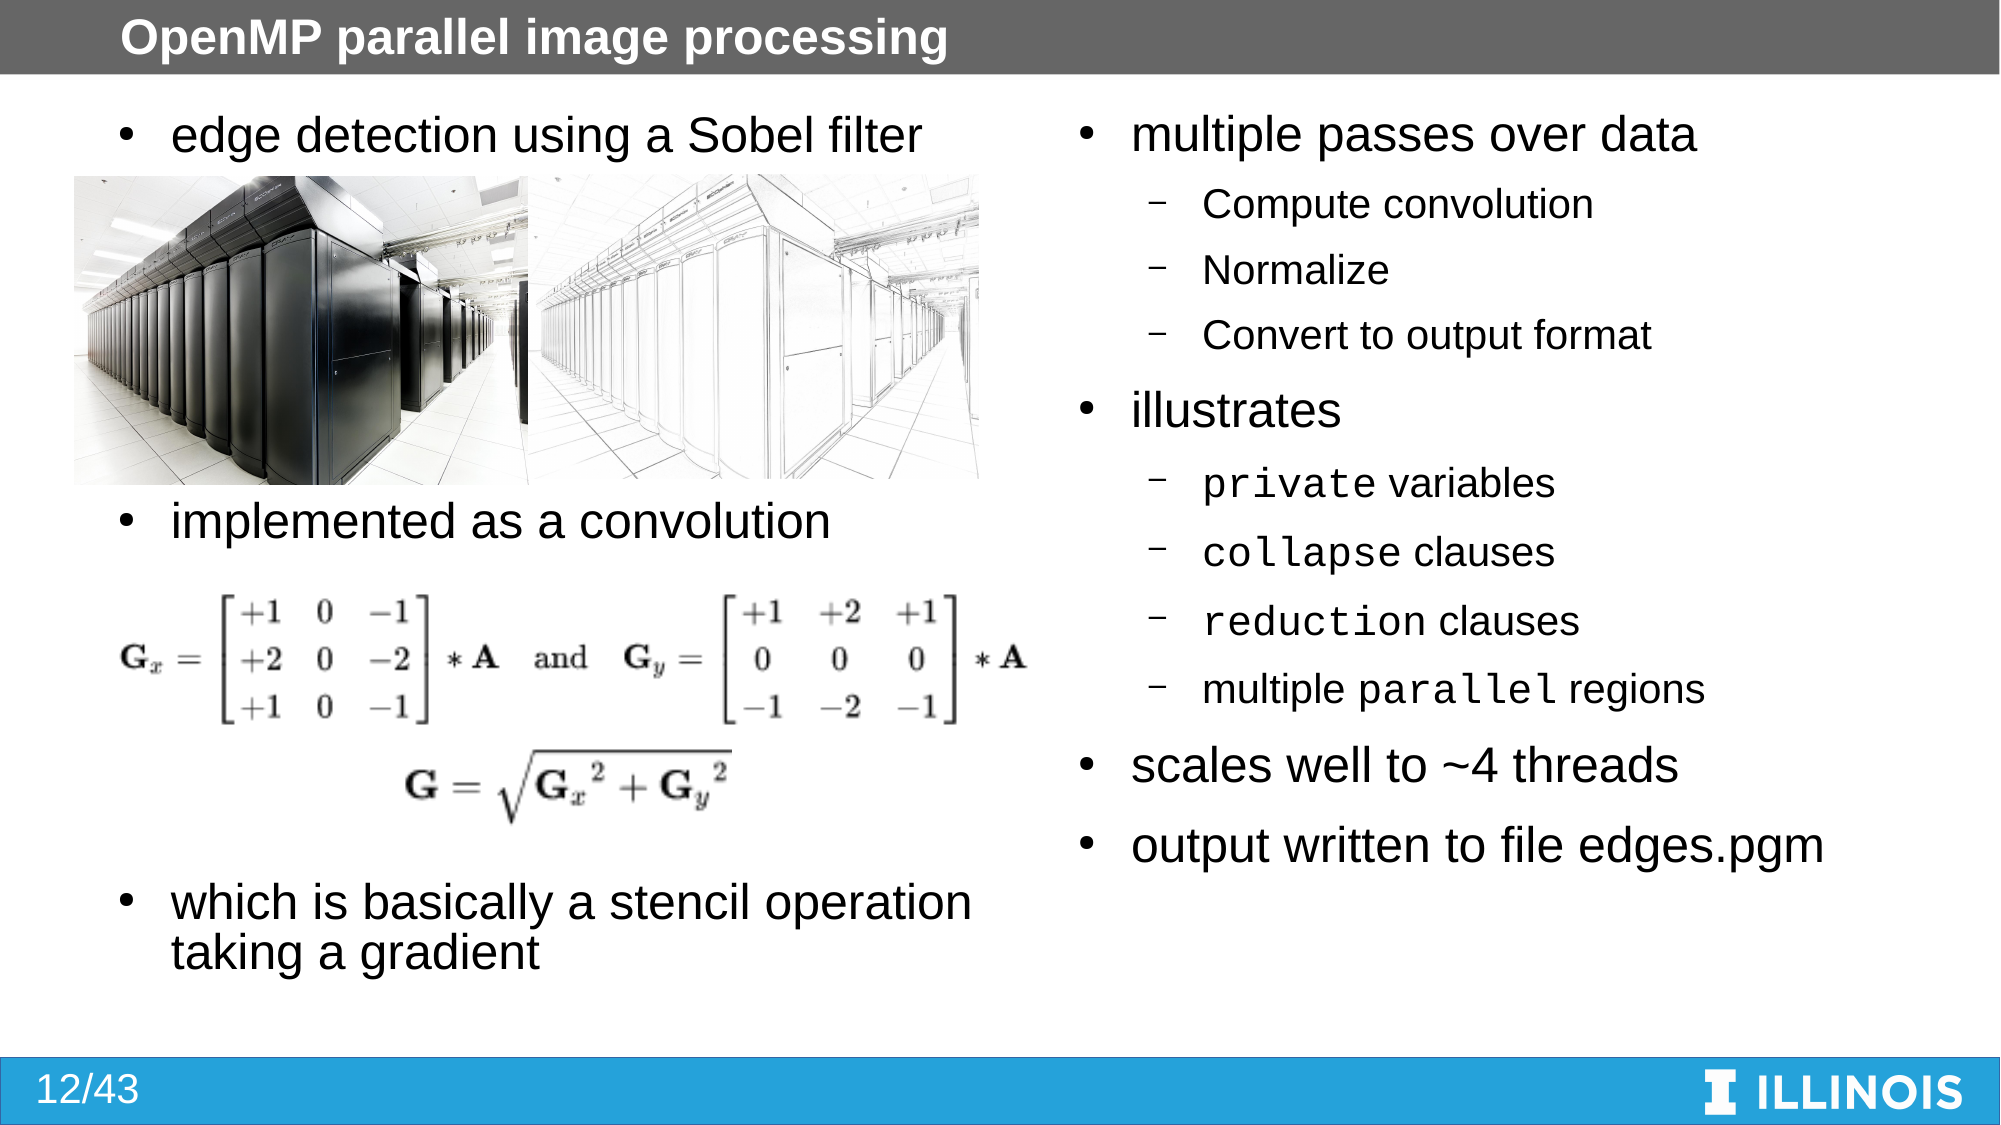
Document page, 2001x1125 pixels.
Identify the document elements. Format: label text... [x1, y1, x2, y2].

list multiple passes over data Compute convolution Normalize Convert to output format illustrates private variables collapse clauses reduction clauses multiple parallel regions scales well to ~4 threads output written to file edges.pgm [1060, 111, 1901, 1061]
picture [1705, 1069, 1962, 1115]
picture [118, 593, 1030, 728]
title OpenMP parallel image processing [0, 0, 2000, 75]
picture [404, 743, 732, 829]
list edge detection using a Sobel filter implemented as a convolution which is basically a stencil operation taking a gradient [99, 112, 979, 176]
picture [74, 174, 979, 485]
list edge detection using a Sobel filter implemented as a convolution which is basically a stencil operation taking a gradient [99, 479, 979, 1061]
